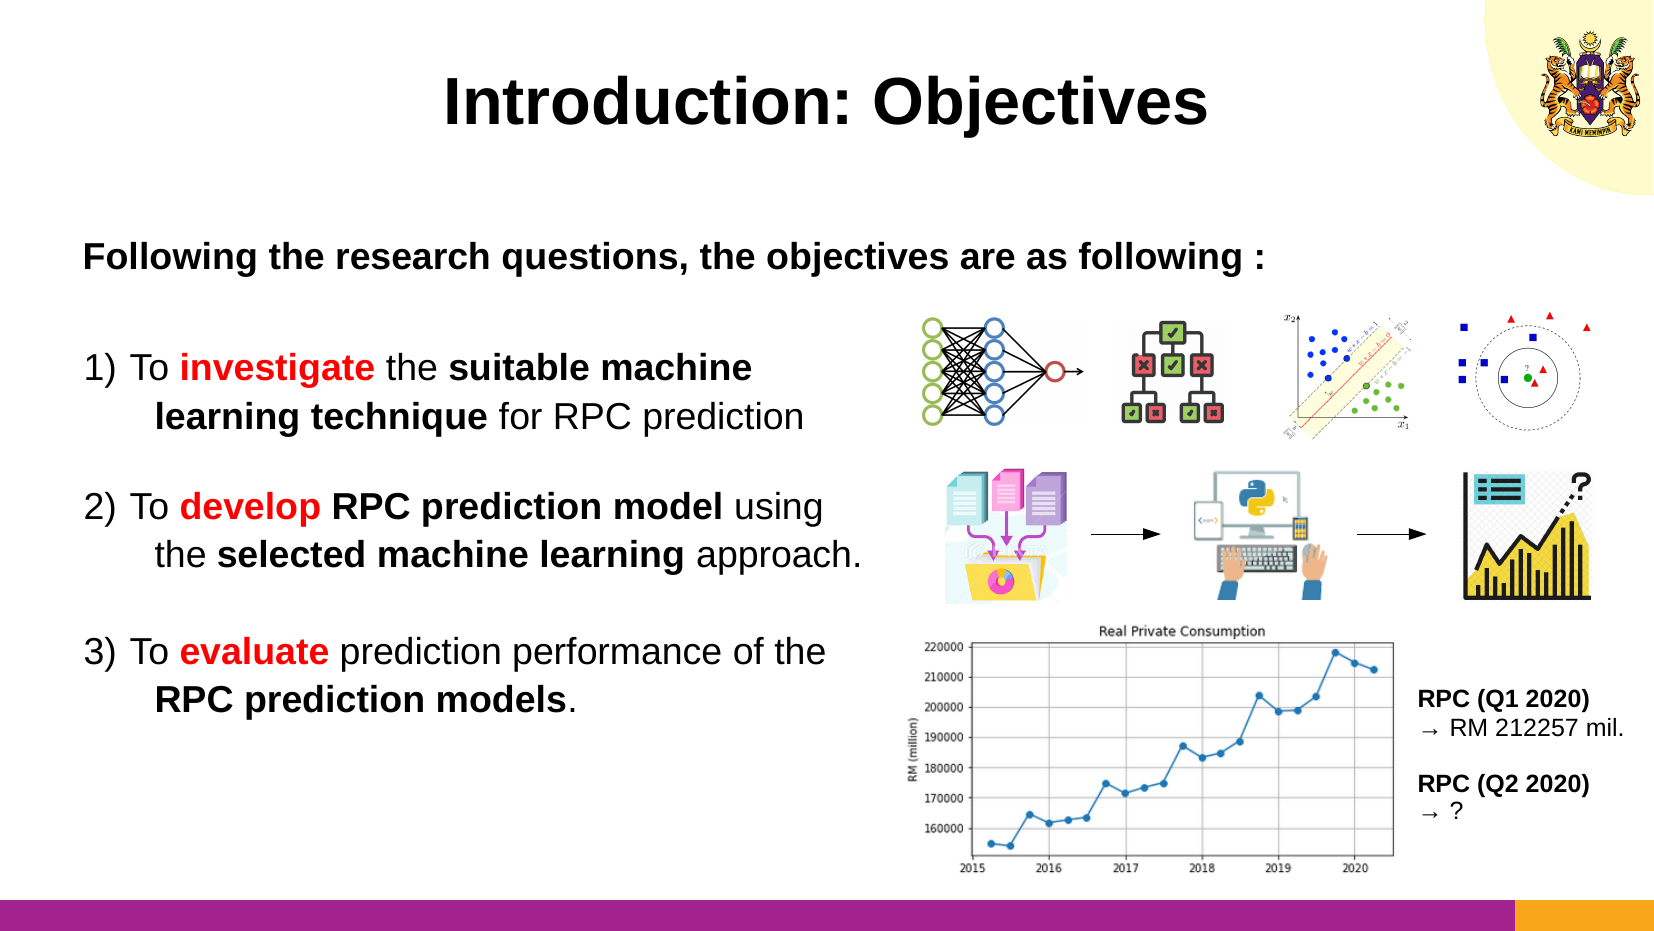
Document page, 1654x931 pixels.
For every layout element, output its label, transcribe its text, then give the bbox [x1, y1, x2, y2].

picture [1282, 314, 1411, 440]
picture [1117, 320, 1228, 425]
text_box RPC (Q1 2020) → RM 212257 mil. RPC (Q2 2020) → ? [1402, 677, 1643, 833]
text_box [1484, 0, 1654, 196]
picture [1458, 311, 1591, 431]
text_box [0, 900, 1654, 931]
subtitle Following the research questions, the objectives are as following : [82, 204, 1571, 310]
text_box Introduction: Objectives [82, 37, 1557, 166]
picture [945, 465, 1067, 604]
picture [918, 314, 1089, 430]
picture [1181, 463, 1332, 601]
text_box To investigate the suitable machine learning technique for RPC prediction To develop RPC prediction model using the selected machine learning approach. To evaluate prediction performance of the RPC prediction models. [60, 297, 868, 763]
picture [1540, 30, 1642, 137]
picture [1459, 468, 1595, 604]
picture [904, 620, 1403, 880]
